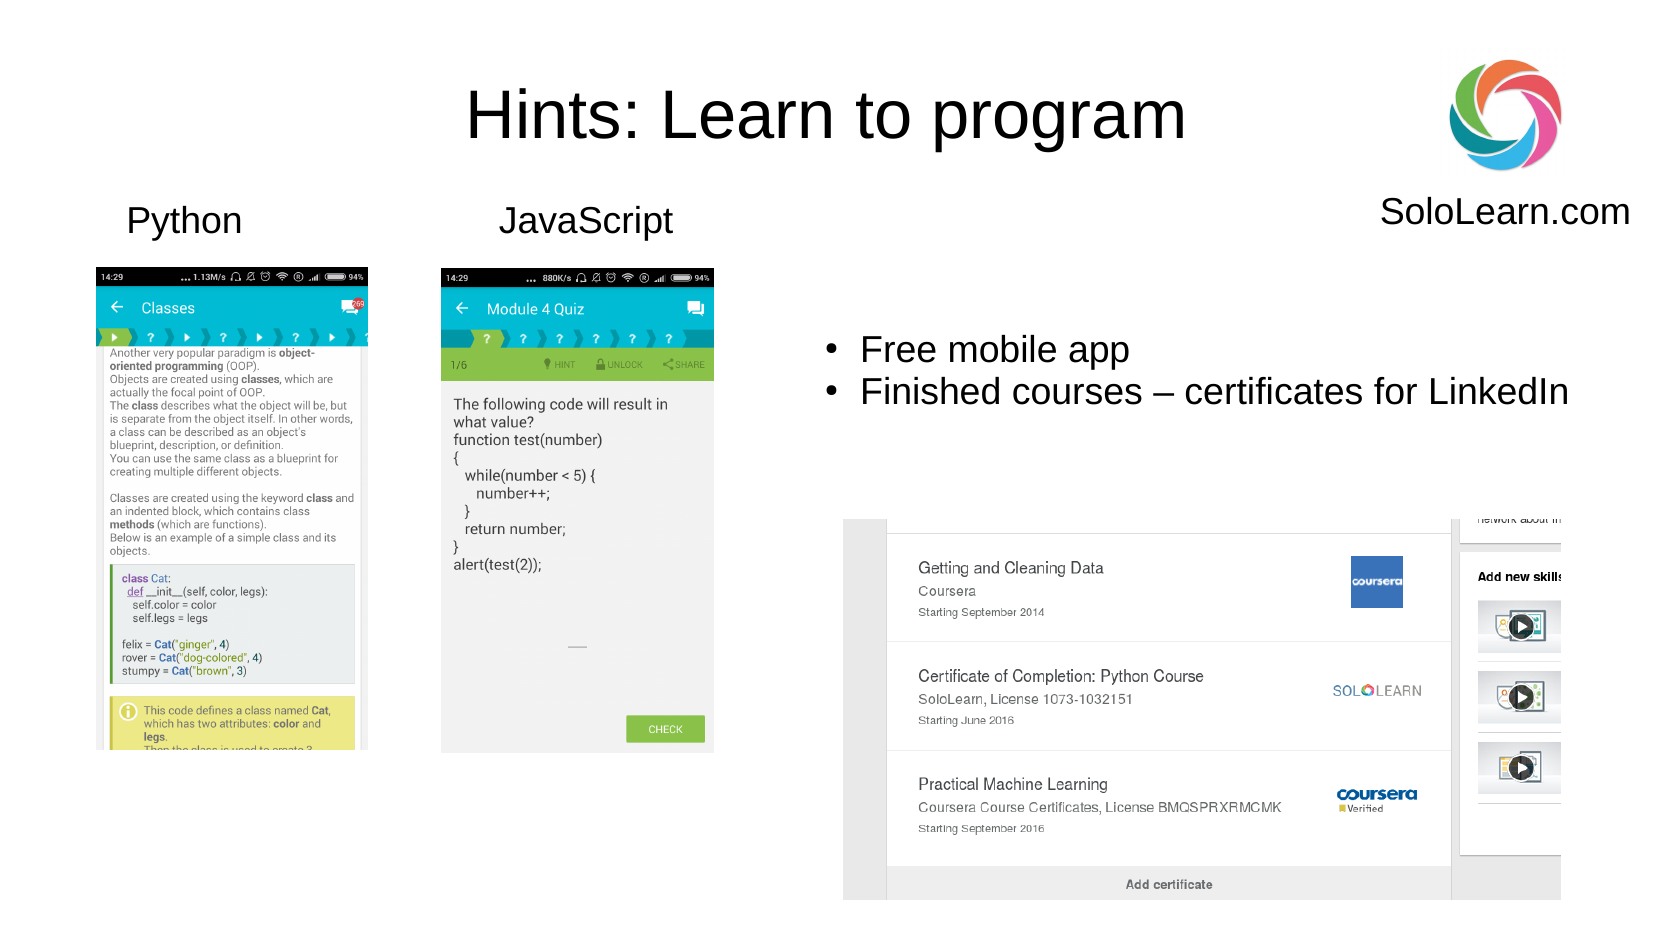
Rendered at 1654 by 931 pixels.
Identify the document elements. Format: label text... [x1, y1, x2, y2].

text_box Free mobile app Finished courses – certificates for LinkedIn [810, 321, 1585, 421]
title Hints: Learn to program [82, 37, 1571, 193]
picture [843, 519, 1561, 901]
picture [441, 268, 714, 753]
text_box JavaScript [484, 192, 689, 250]
picture [96, 267, 368, 751]
picture [1440, 48, 1572, 181]
text_box SoloLearn.com [1365, 183, 1647, 241]
text_box Python [111, 192, 258, 250]
